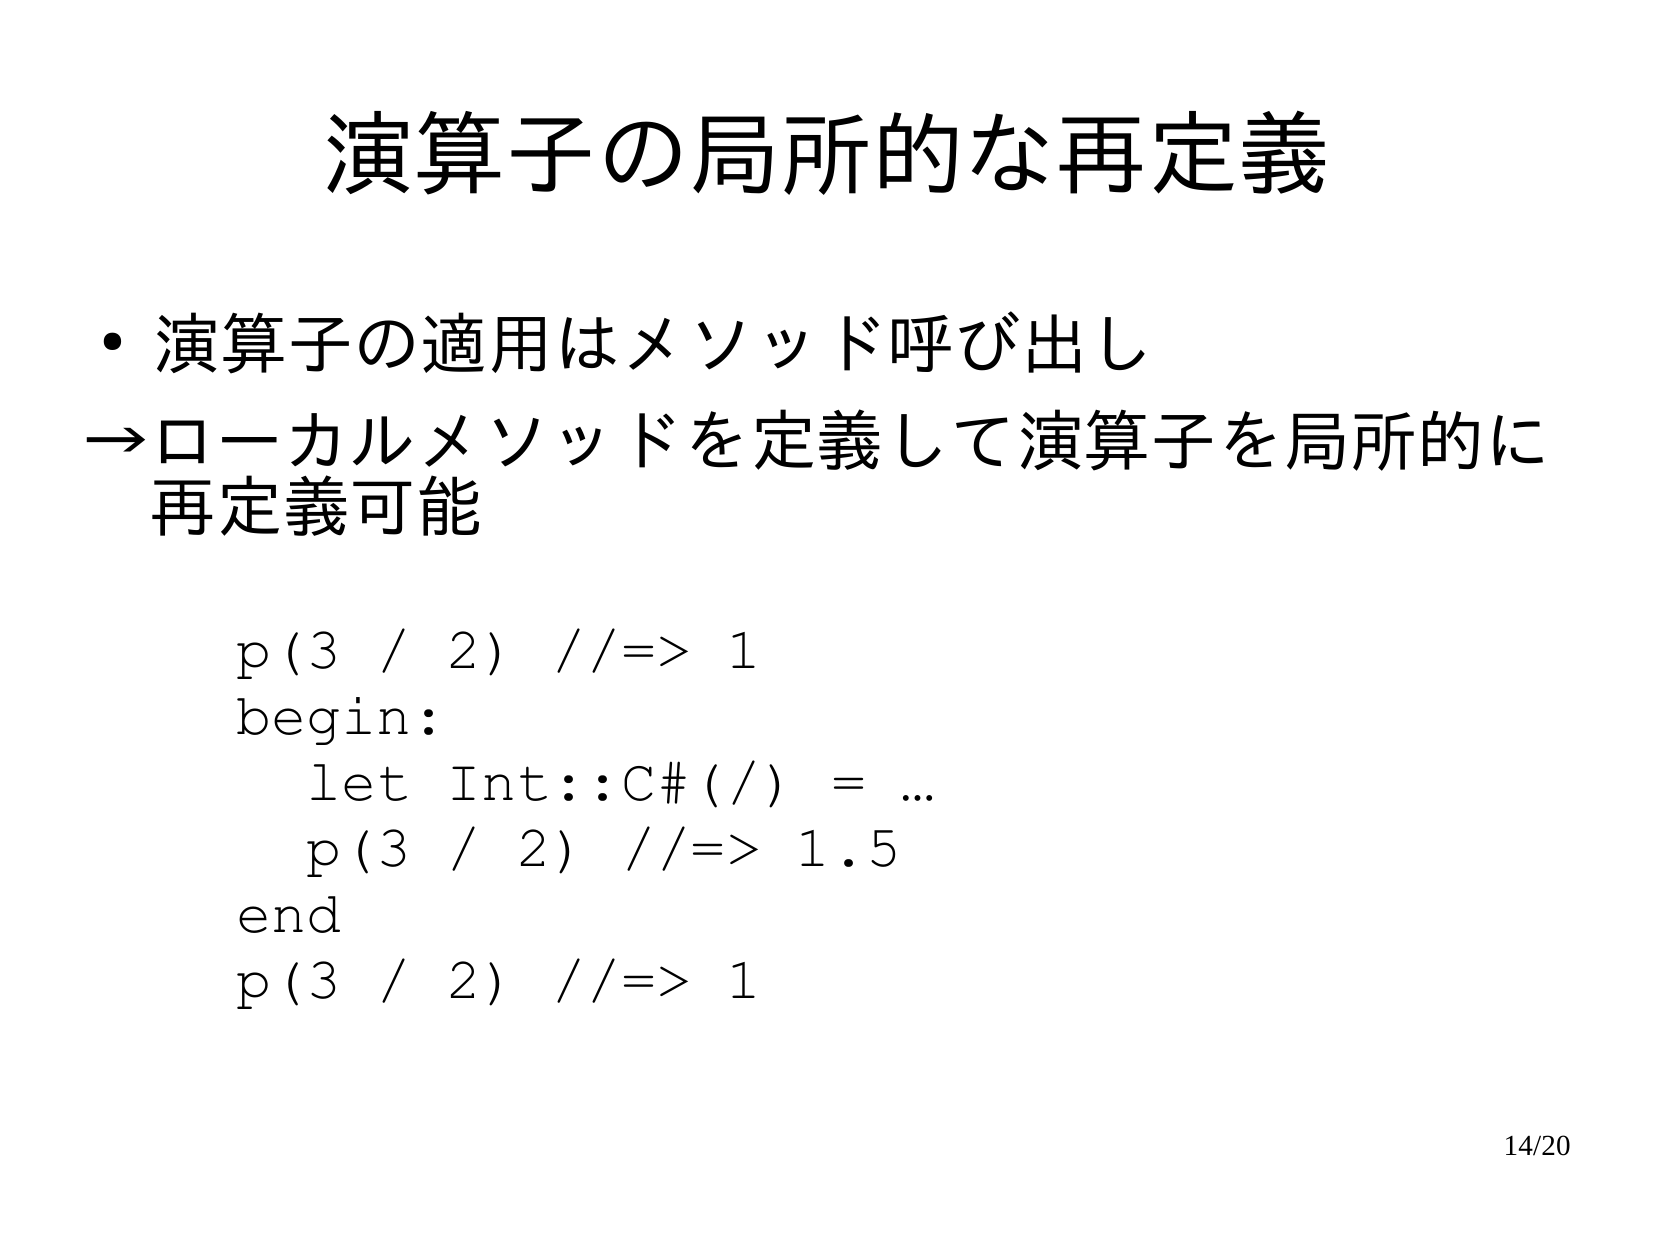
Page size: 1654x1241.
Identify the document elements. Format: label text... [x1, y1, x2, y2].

title 演算子の局所的な再定義 [82, 49, 1571, 257]
list 演算子の適用はメソッド呼び出し →ローカルメソッドを定義して演算子を局所的に 再定義可能 [82, 310, 1571, 488]
list p(3 / 2) //=> 1 begin: let Int::C#(/) = … p(3 / 2) //=> 1.5 end p(3 / 2) //=> 1 [236, 620, 1571, 1010]
